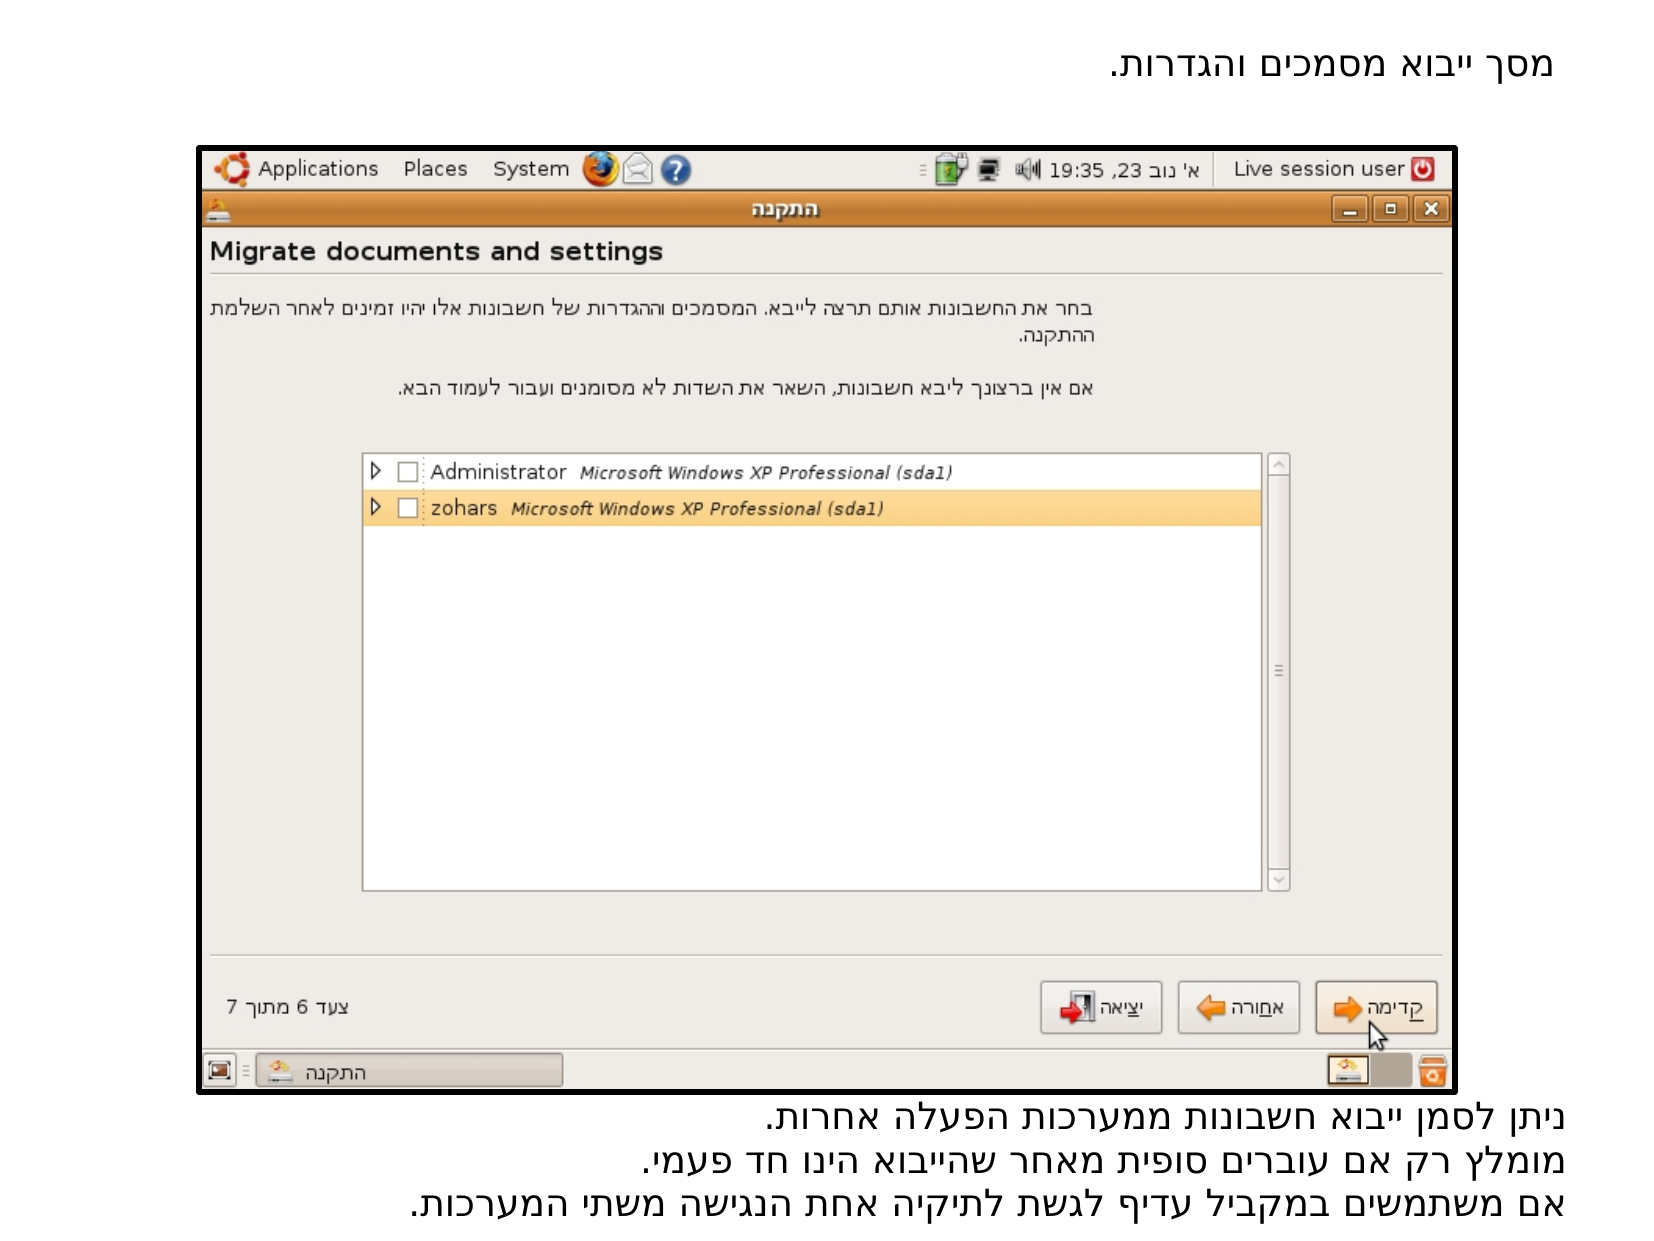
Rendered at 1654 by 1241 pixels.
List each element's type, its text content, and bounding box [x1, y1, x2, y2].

text_box מסך ייבוא מסמכים והגדרות. [220, 34, 1571, 95]
text_box ניתן לסמן ייבוא חשבונות ממערכות הפעלה אחרות. מומלץ רק אם עוברים סופית מאחר שהייבוא הינו חד פעמי. אם משתמשים במקביל עדיף לגשת לתיקיה אחת הנגישה משתי המערכות. [82, 1087, 1583, 1241]
picture [201, 151, 1452, 1089]
